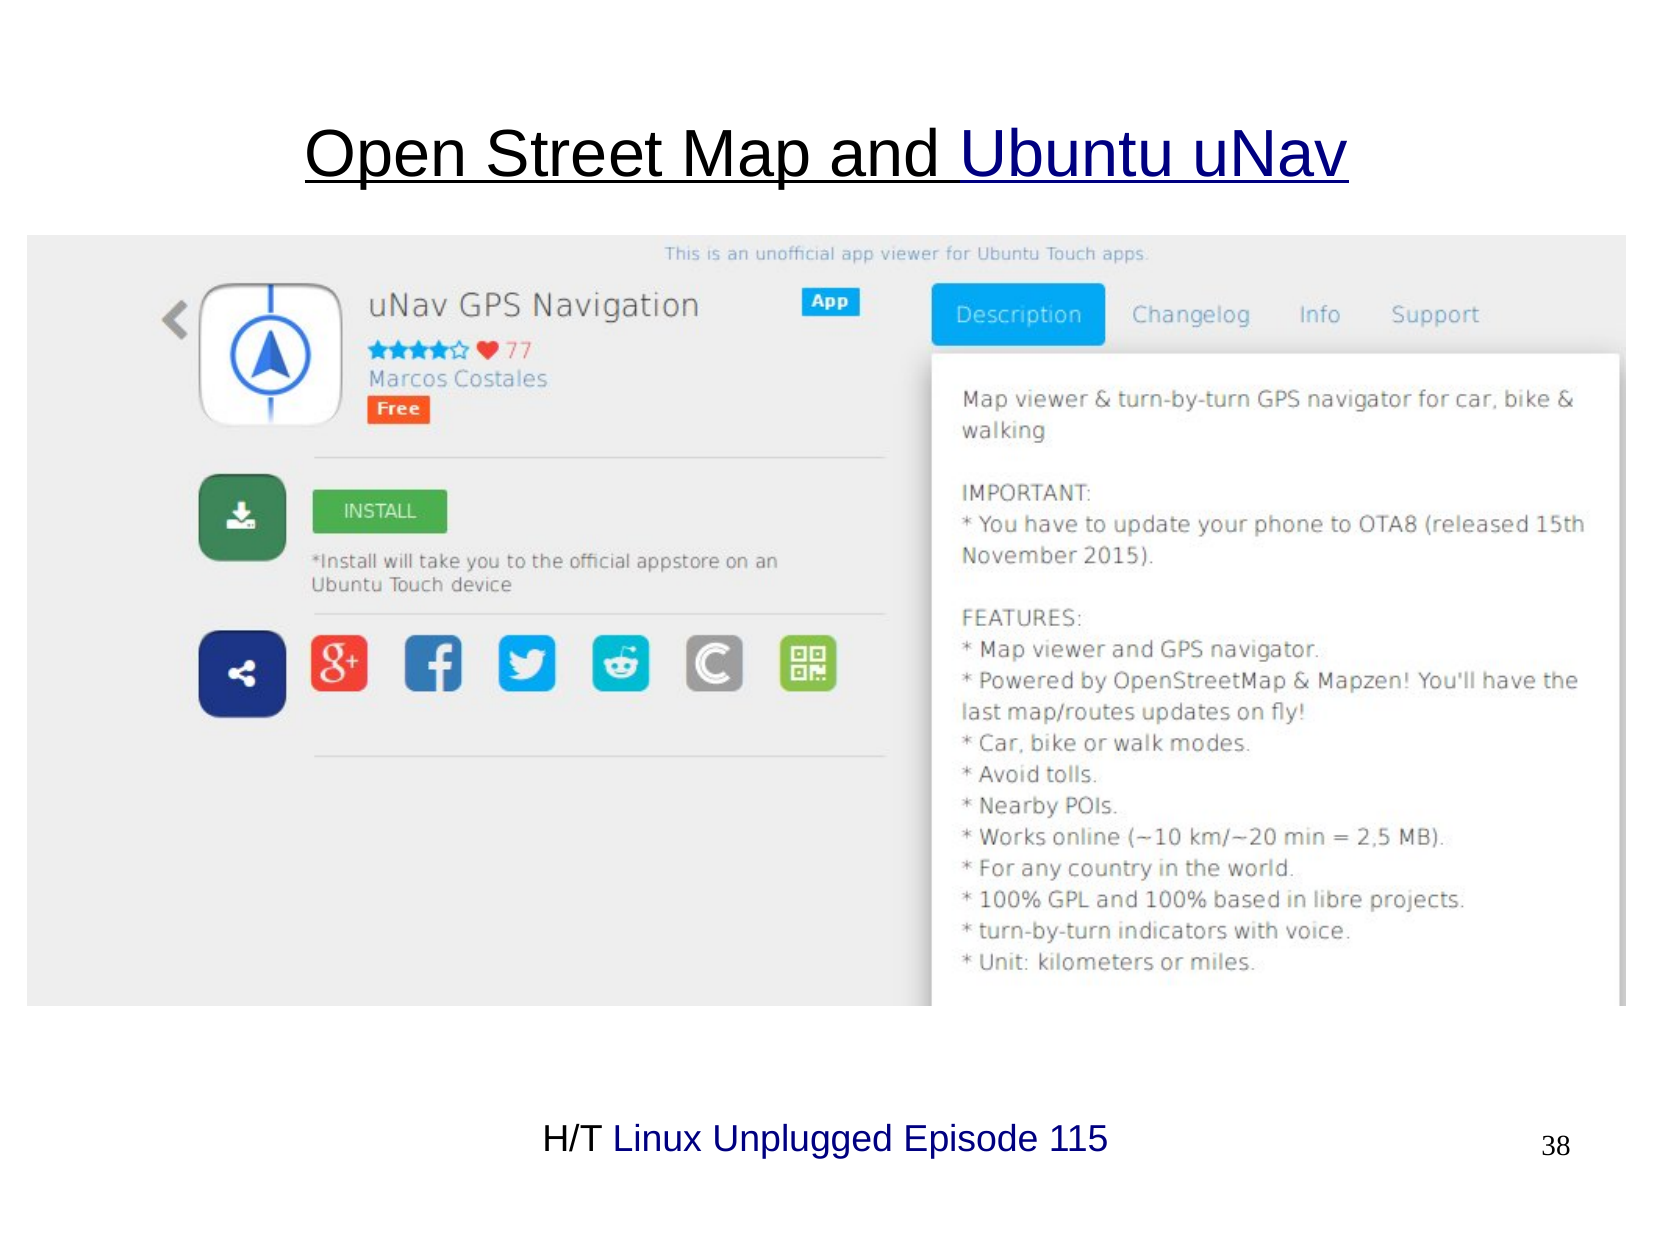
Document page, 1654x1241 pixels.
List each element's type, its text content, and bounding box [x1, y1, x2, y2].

title Open Street Map and Ubuntu uNav [82, 49, 1571, 235]
text_box H/T Linux Unplugged Episode 115 [527, 1110, 1127, 1167]
picture [27, 235, 1626, 1006]
